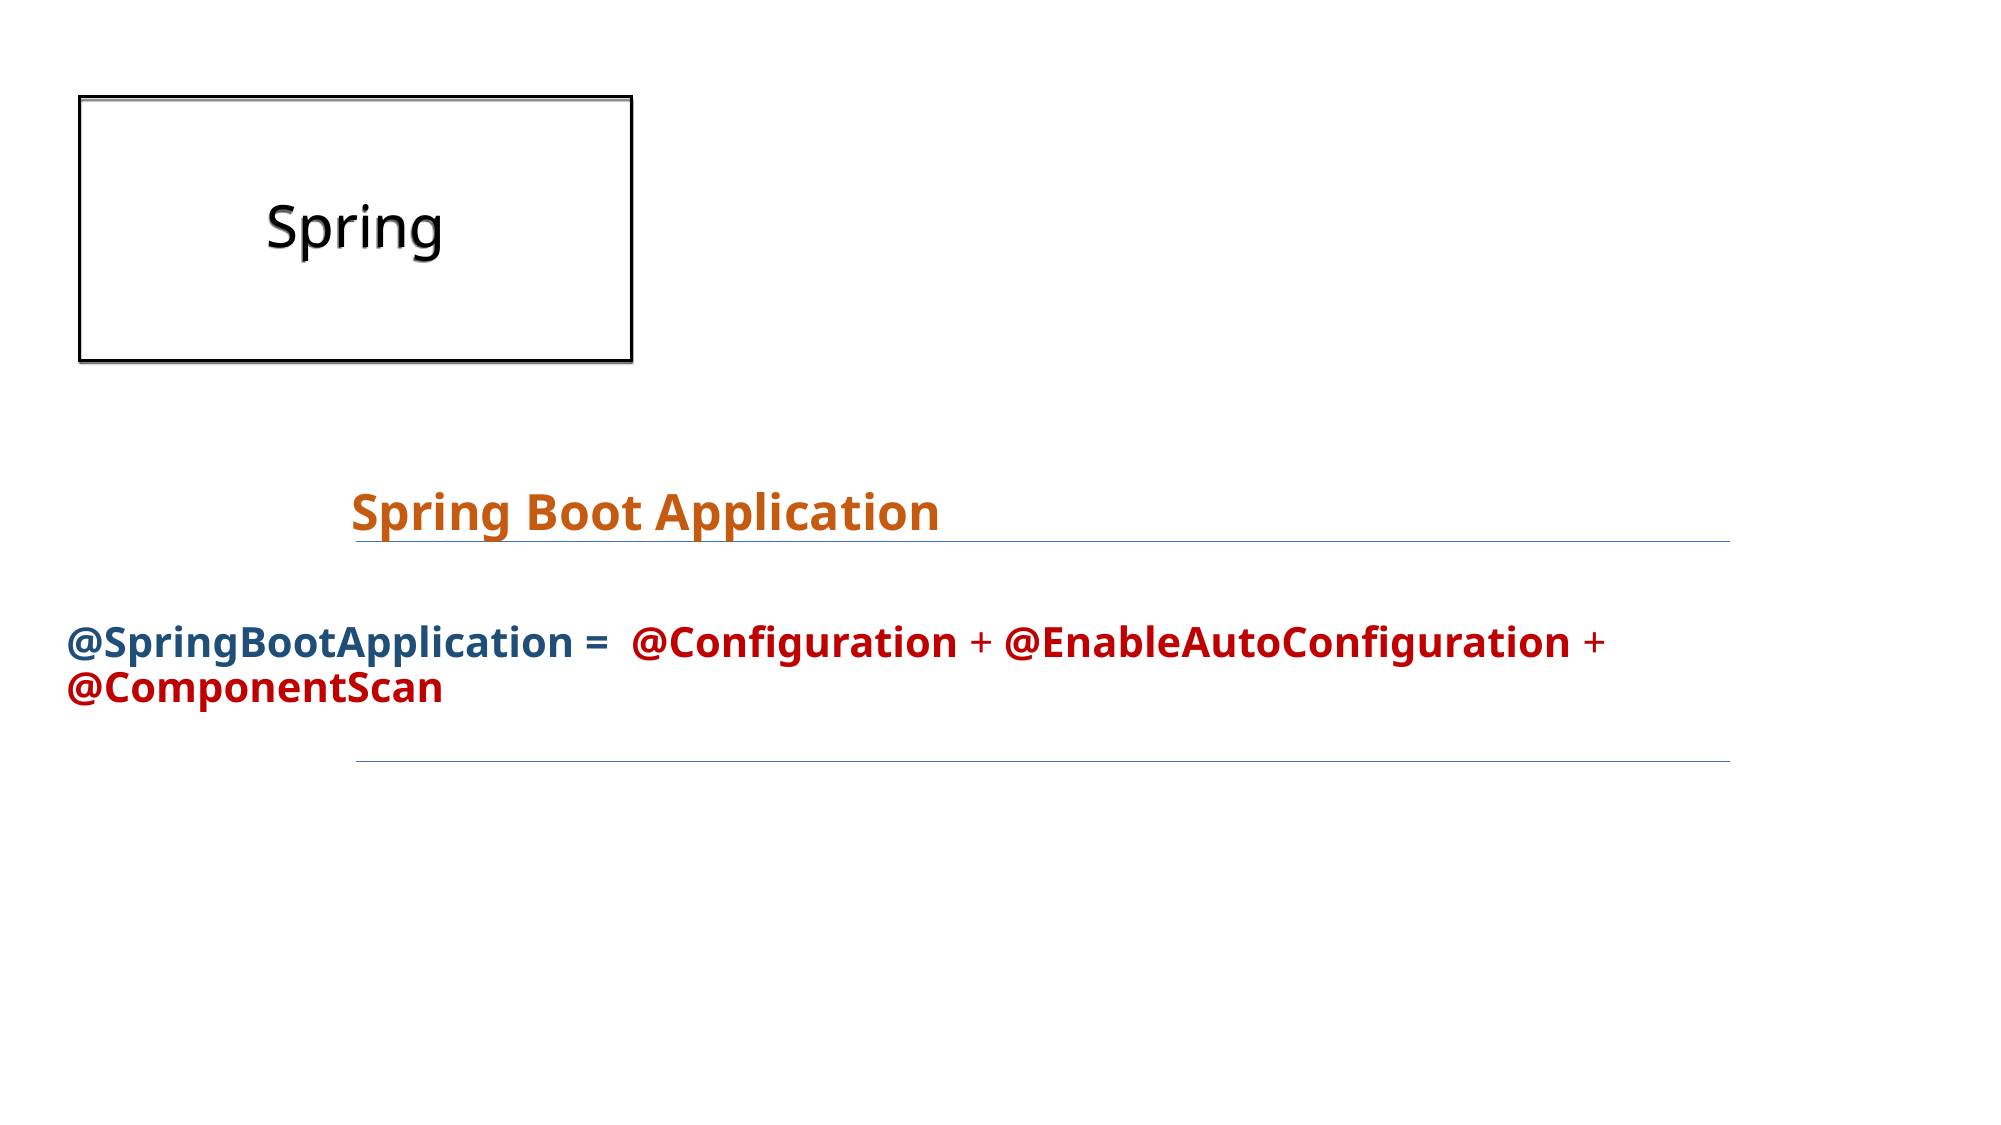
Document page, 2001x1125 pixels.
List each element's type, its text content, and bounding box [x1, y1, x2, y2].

text_box Spring Boot Application [336, 472, 1336, 549]
title Spring [79, 96, 632, 361]
text_box @SpringBootApplication = @Configuration + @EnableAutoConfiguration + @ComponentScan [51, 614, 1949, 677]
